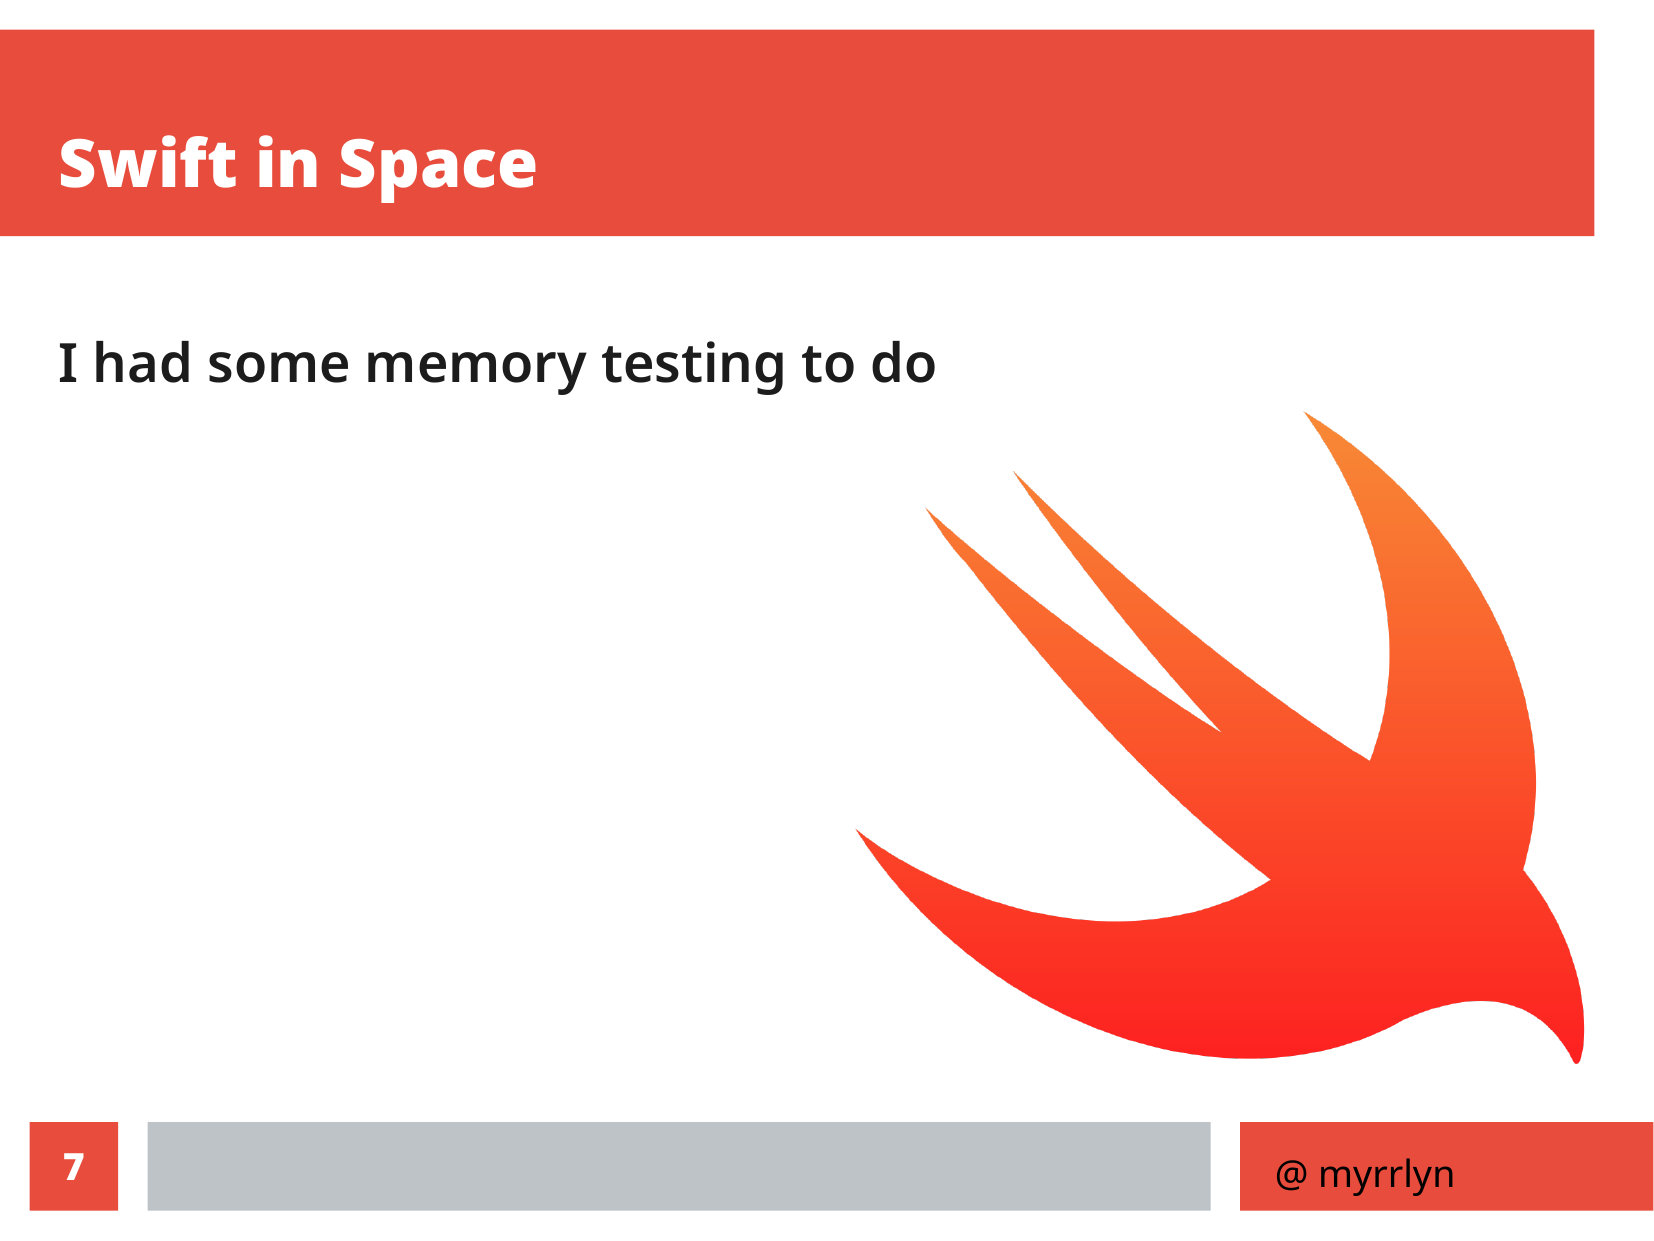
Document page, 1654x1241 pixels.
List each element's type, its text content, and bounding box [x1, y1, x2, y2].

list I had some memory testing to do [59, 324, 1565, 1093]
text_box @ myrrlyn [1260, 1140, 1636, 1202]
picture [855, 411, 1591, 1073]
title Swift in Space [59, 59, 1595, 207]
